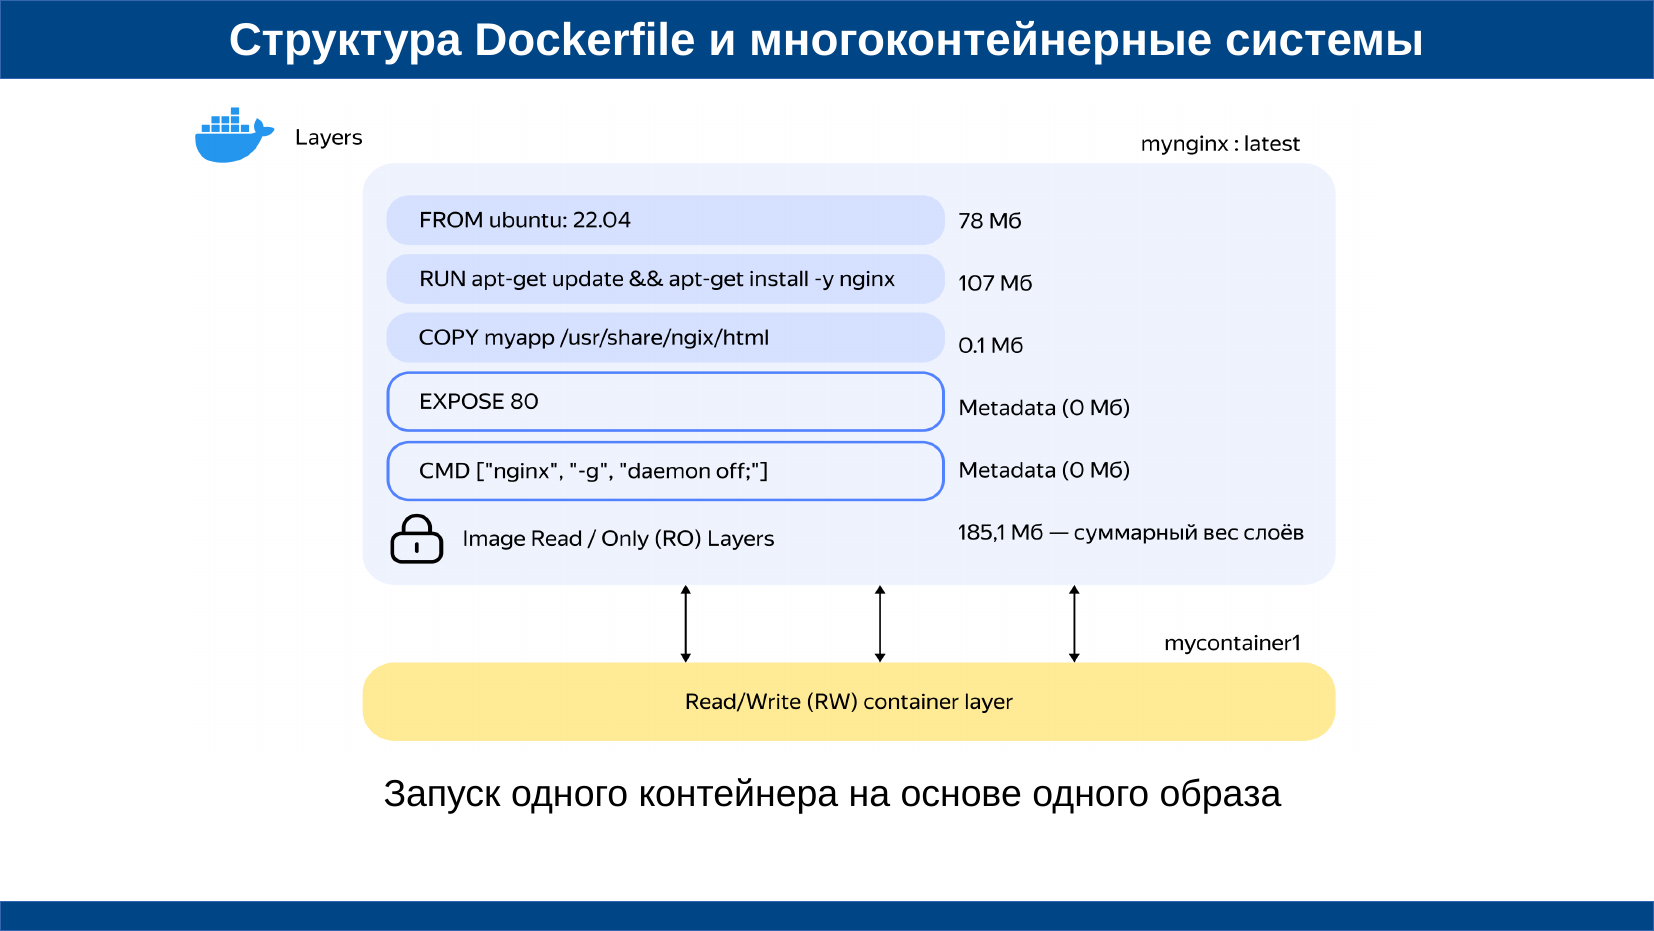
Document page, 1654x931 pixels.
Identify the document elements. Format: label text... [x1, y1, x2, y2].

text_box Запуск одного контейнера на основе одного образа [368, 765, 1298, 822]
title Структура Dockerfile и многоконтейнерные системы [0, 0, 1654, 79]
picture [190, 101, 1381, 754]
